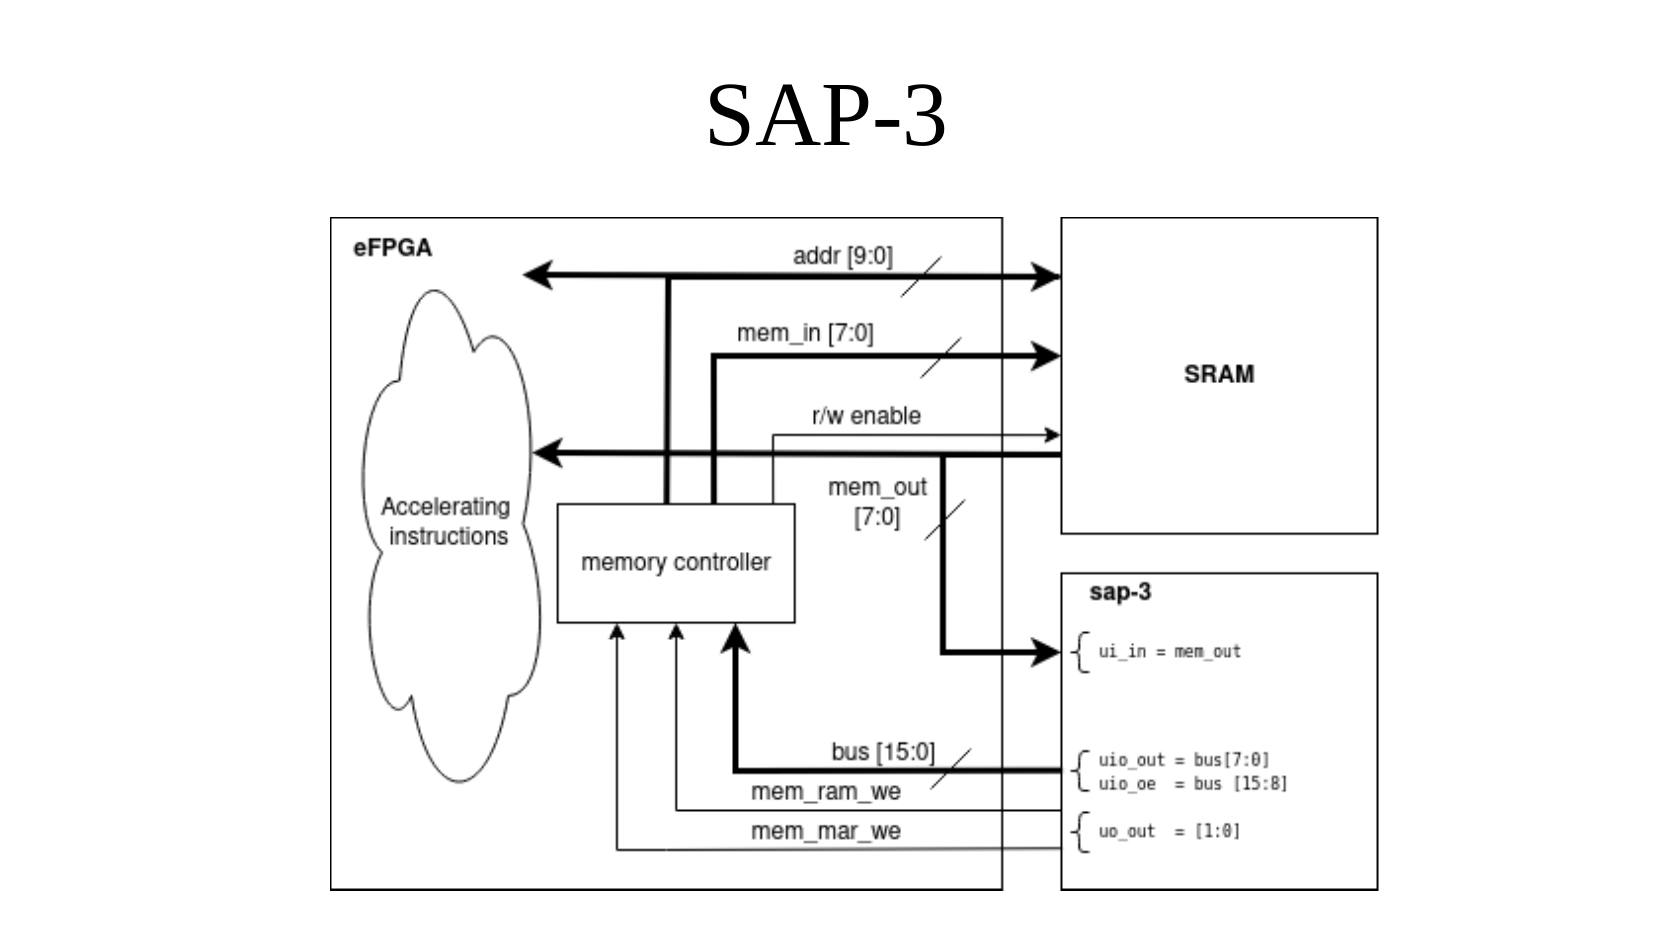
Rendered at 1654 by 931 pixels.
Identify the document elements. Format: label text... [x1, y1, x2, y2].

title SAP-3 [82, 37, 1571, 193]
picture [330, 217, 1381, 891]
